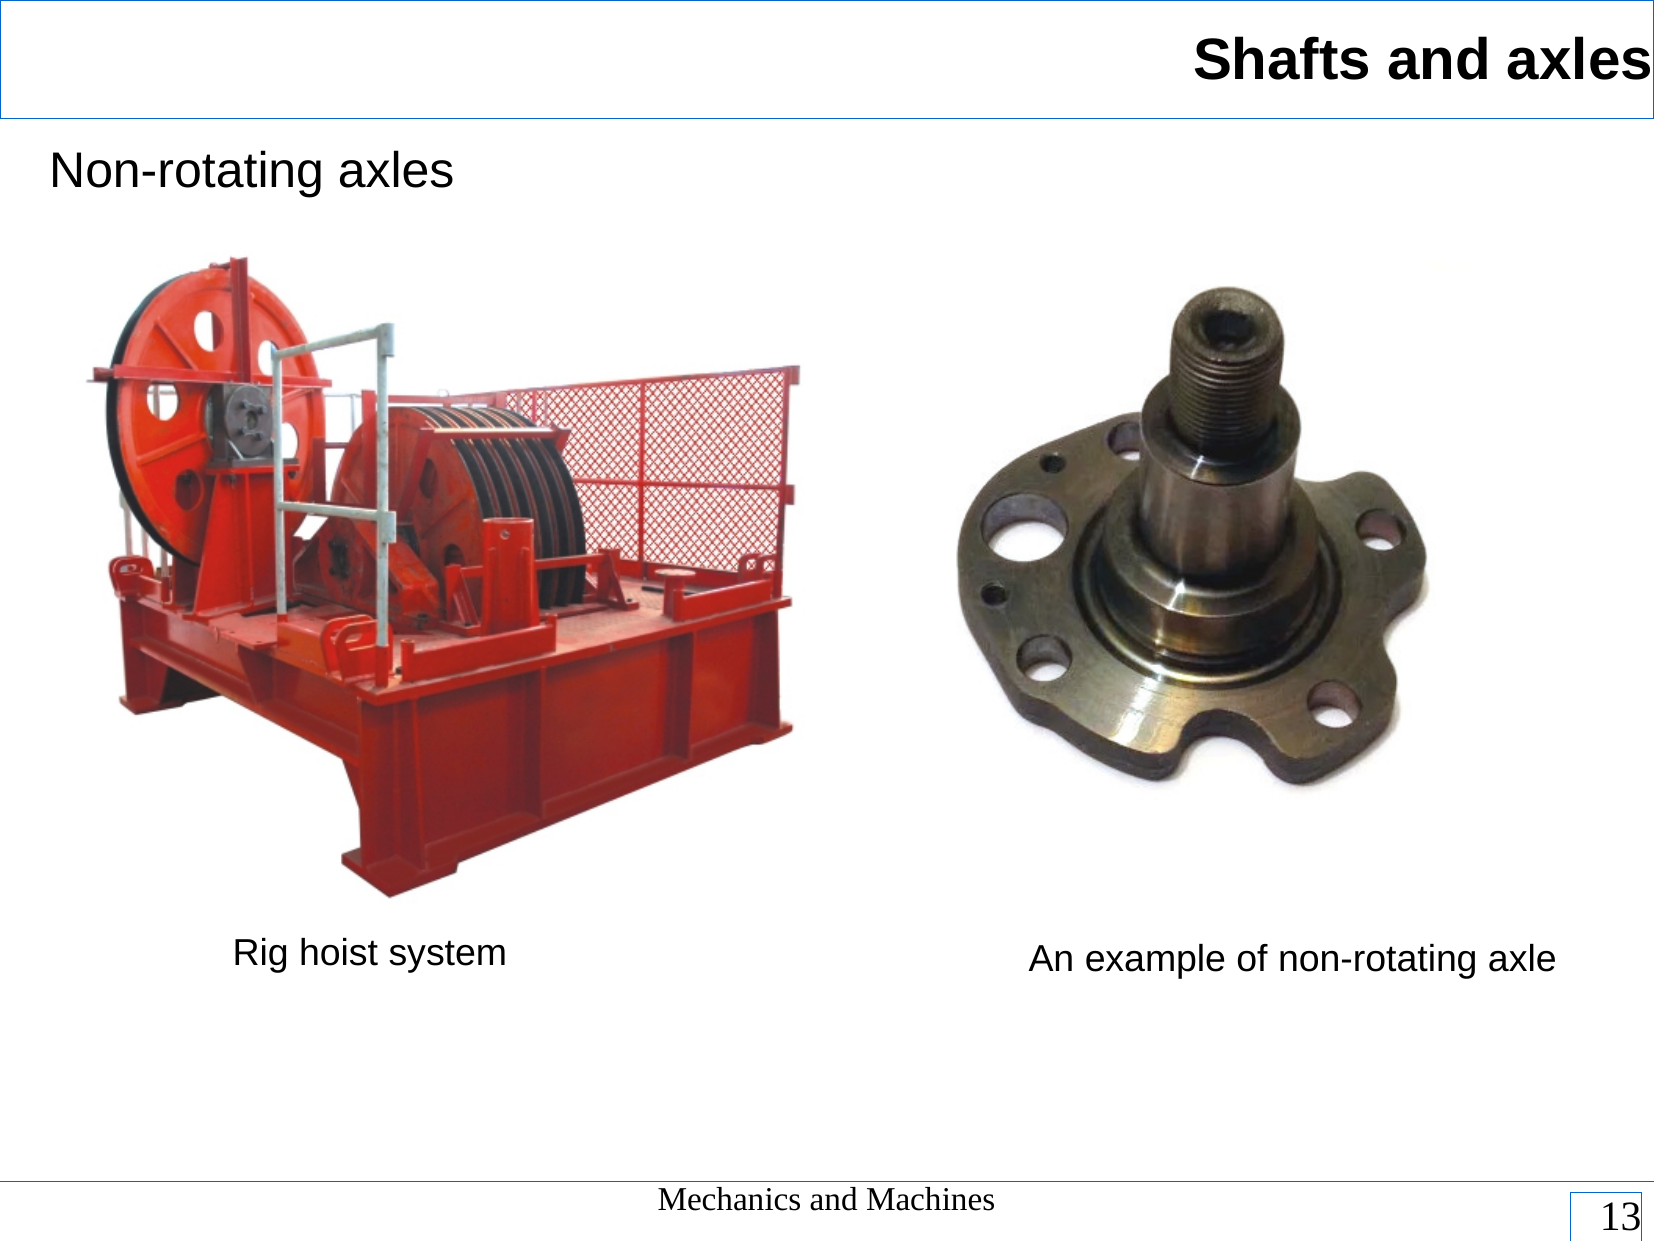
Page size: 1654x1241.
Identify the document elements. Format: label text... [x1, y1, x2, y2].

text_box Rig hoist system [217, 924, 601, 985]
picture [66, 239, 841, 925]
title Shafts and axles [0, 0, 1654, 119]
picture [945, 262, 1471, 811]
text_box An example of non-rotating axle [1013, 930, 1591, 991]
text_box Non-rotating axles [34, 135, 1606, 241]
